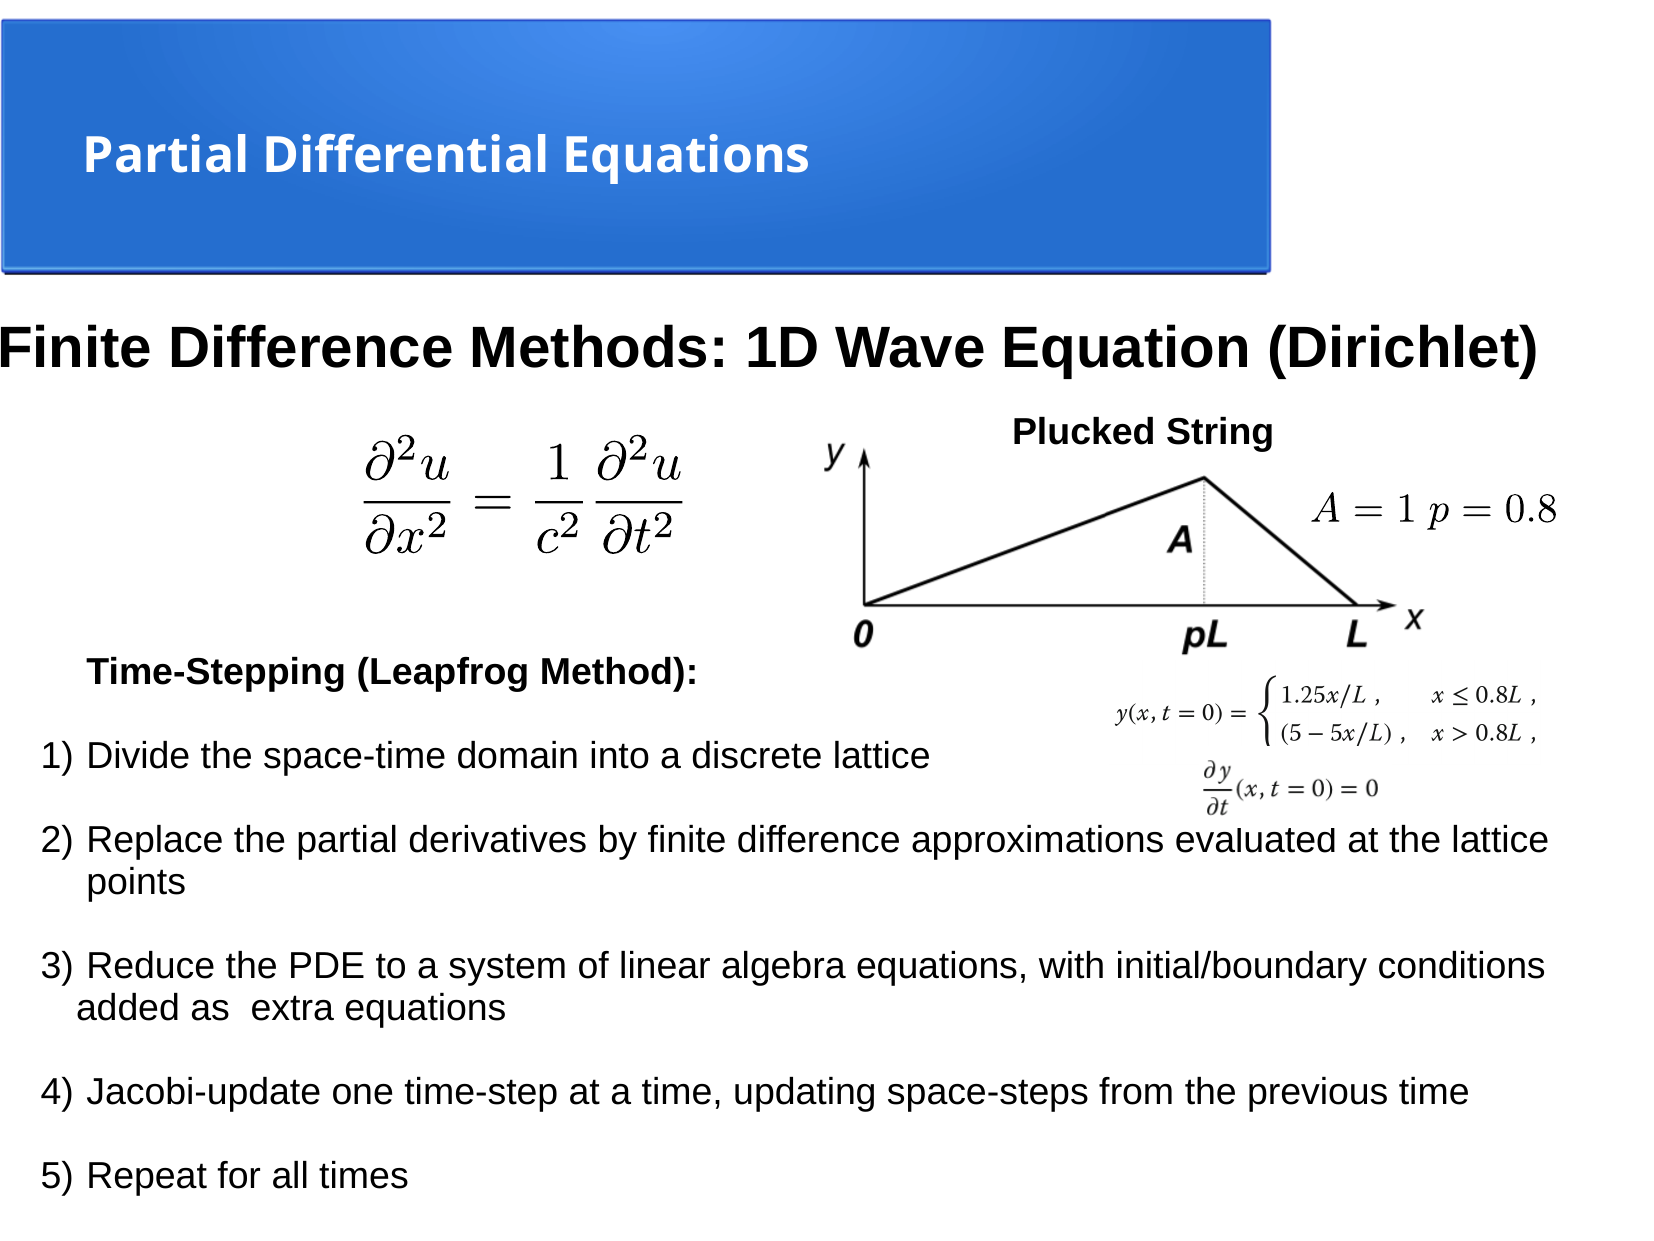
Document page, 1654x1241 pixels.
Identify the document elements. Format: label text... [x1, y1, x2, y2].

text_box [1538, 494, 1556, 523]
text_box Partial Differential Equations [82, 49, 1570, 256]
text_box [428, 512, 446, 538]
text_box Time-Stepping (Leapfrog Method): Divide the space-time domain into a discrete lattice Replace the partial derivatives by finite difference approximations evaluated at the lattice points Reduce the PDE to a system of linear algebra equations, with initial/boundary conditions added as extra equations Jacobi-update one time-step at a time, updating space-steps from the previous time Repeat for all times [25, 643, 1635, 1241]
text_box Finite Difference Methods: 1D Wave Equation (Dirichlet) [0, 301, 1182, 736]
text_box [1427, 503, 1449, 530]
text_box [474, 495, 511, 499]
text_box [397, 528, 424, 554]
text_box [365, 514, 395, 554]
text_box [634, 518, 651, 554]
text_box [629, 434, 647, 460]
text_box [1506, 494, 1524, 523]
text_box Plucked String [997, 403, 1290, 461]
text_box [365, 440, 395, 481]
picture [746, 391, 1541, 828]
text_box [1311, 491, 1340, 522]
text_box [597, 440, 627, 481]
text_box [653, 455, 681, 480]
text_box [537, 528, 559, 554]
text_box [550, 443, 568, 480]
text_box [654, 512, 672, 538]
text_box [603, 514, 632, 554]
picture [0, 17, 1275, 281]
text_box [421, 455, 449, 480]
text_box [397, 434, 415, 460]
text_box [560, 512, 578, 538]
text_box [1399, 494, 1414, 522]
